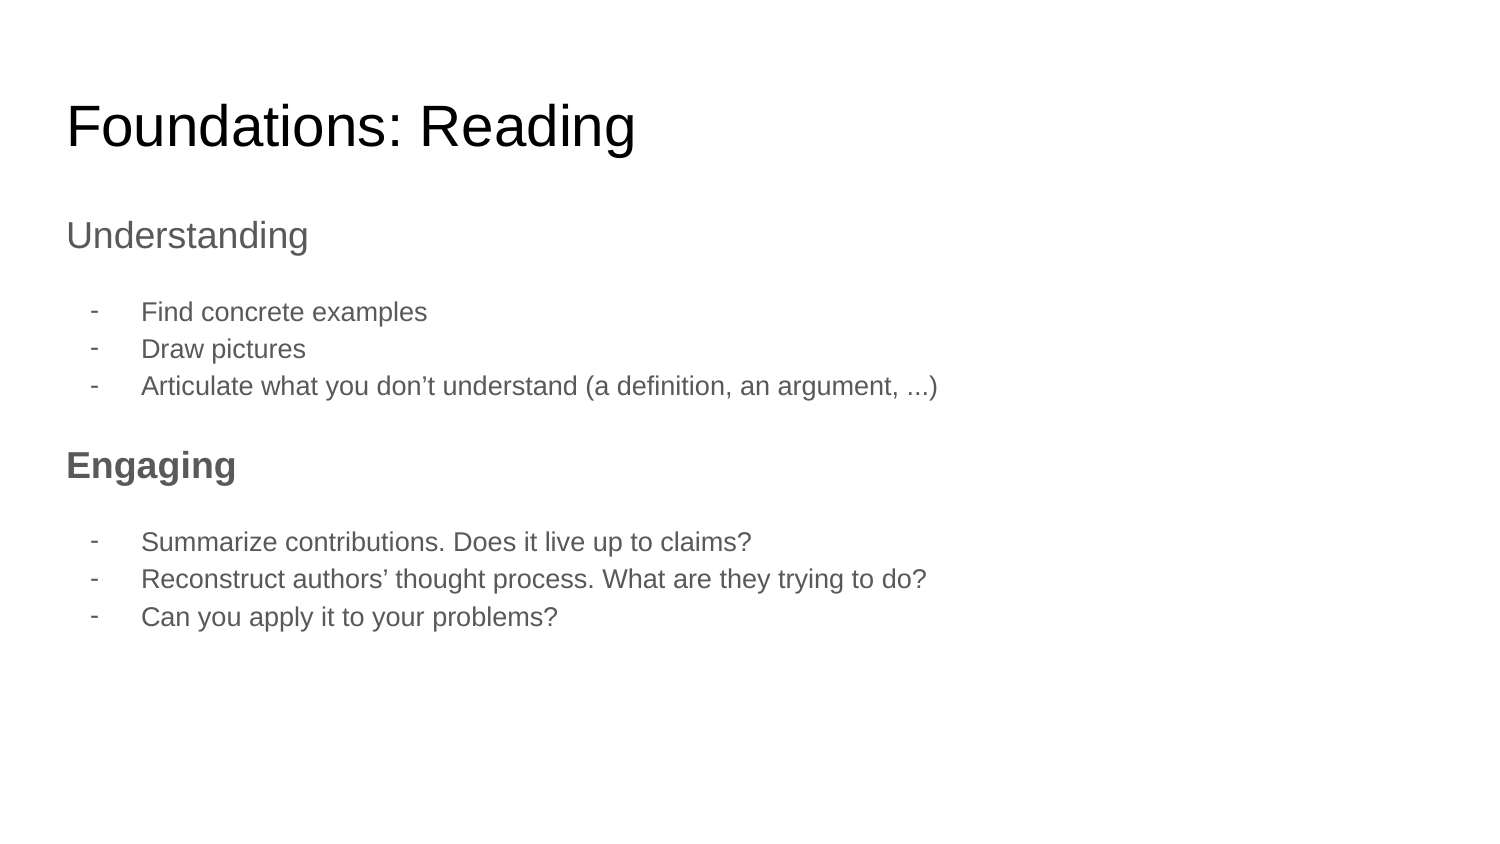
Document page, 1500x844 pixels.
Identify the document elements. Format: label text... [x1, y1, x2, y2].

list Understanding Find concrete examples Draw pictures Articulate what you don’t understand (a definition, an argument, ...) Engaging Summarize contributions. Does it live up to claims? Reconstruct authors’ thought process. What are they trying to do? Can you apply it to your problems? [51, 189, 1449, 750]
title Foundations: Reading [51, 72, 1449, 167]
